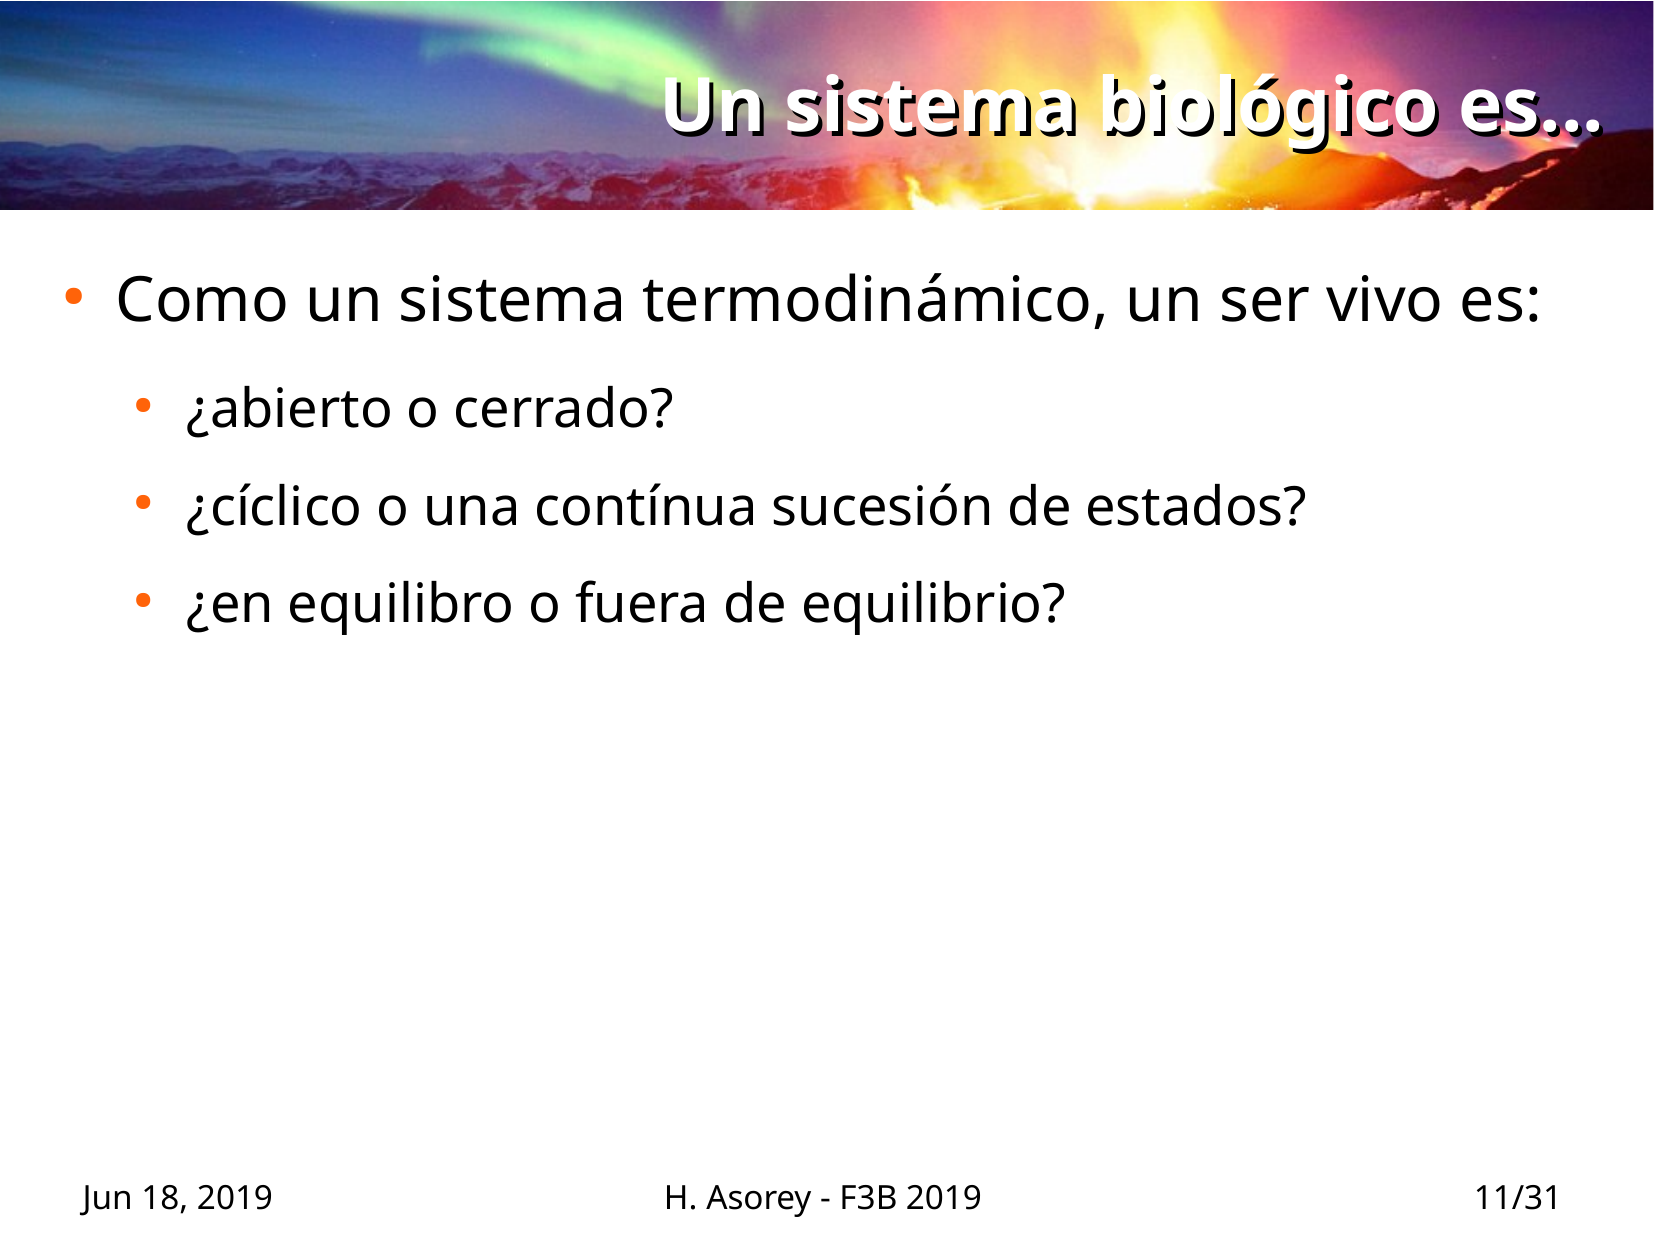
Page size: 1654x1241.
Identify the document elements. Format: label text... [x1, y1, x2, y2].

title Un sistema biológico es... [45, 15, 1606, 191]
list Como un sistema termodinámico, un ser vivo es: ¿abierto o cerrado? ¿cíclico o una contínua sucesión de estados? ¿en equilibro o fuera de equilibrio? [45, 255, 1606, 1156]
picture [0, 1, 1654, 210]
